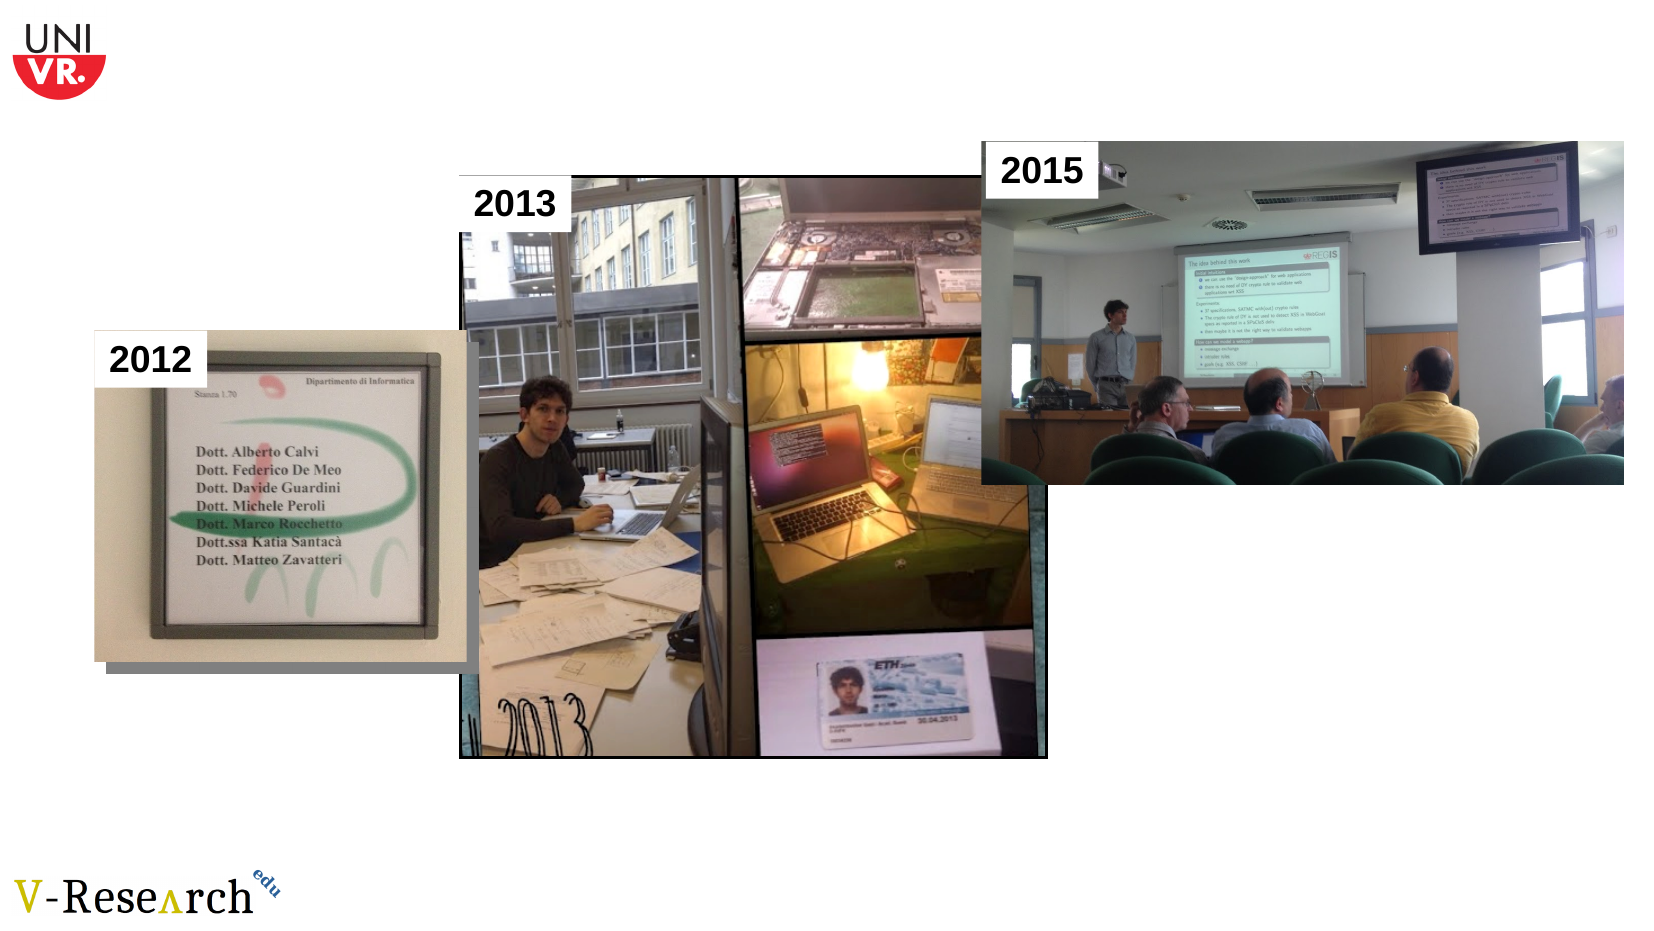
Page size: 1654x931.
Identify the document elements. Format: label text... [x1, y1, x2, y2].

text_box 2012 [94, 330, 208, 388]
text_box 2013 [458, 175, 572, 233]
text_box edu [222, 847, 333, 931]
picture [11, 876, 255, 916]
picture [94, 141, 1624, 756]
text_box 2015 [985, 141, 1099, 199]
picture [11, 5, 107, 101]
